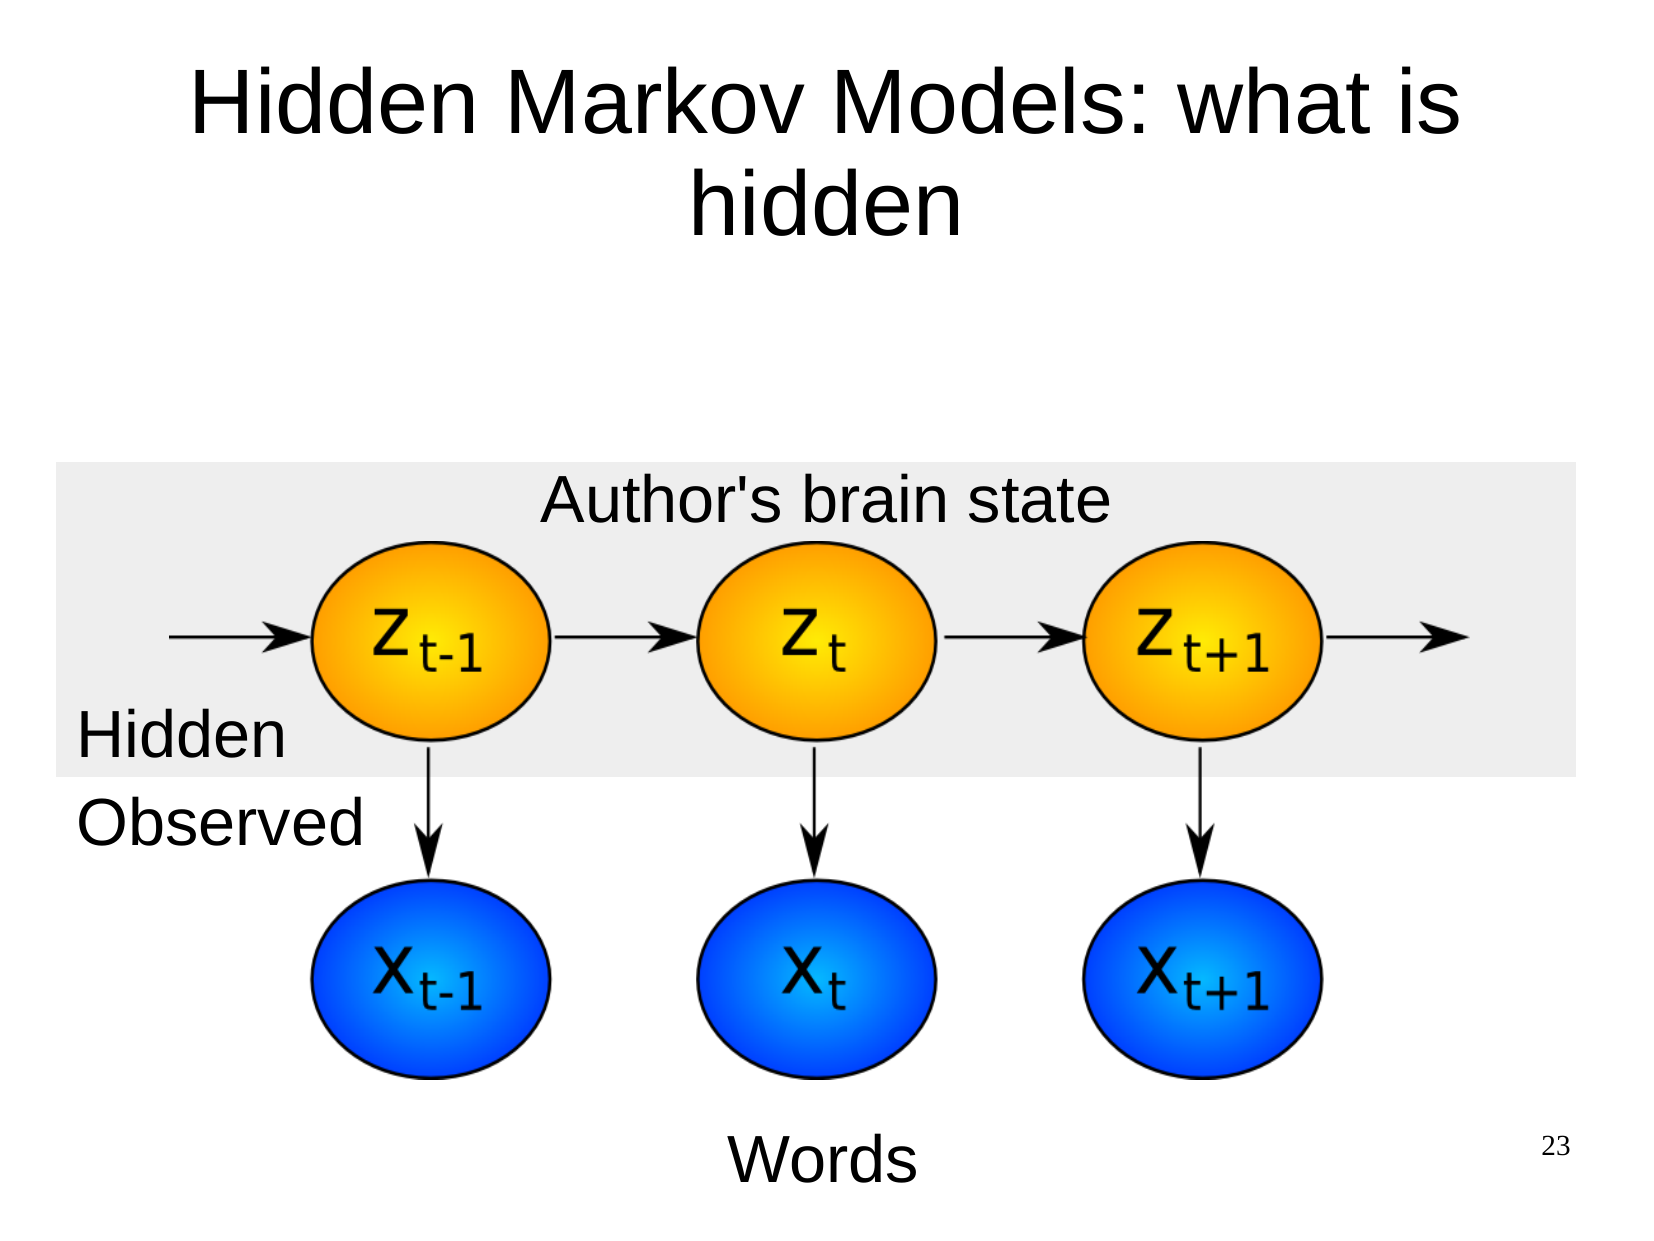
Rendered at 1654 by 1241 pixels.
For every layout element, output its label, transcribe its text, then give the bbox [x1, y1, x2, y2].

text_box Author's brain state [496, 454, 1157, 555]
text_box [55, 461, 496, 778]
text_box Observed [61, 777, 545, 882]
text_box Words [663, 1114, 984, 1205]
title Hidden Markov Models: what is hidden [82, 49, 1571, 257]
text_box [1157, 461, 1577, 778]
picture [169, 541, 1470, 1080]
text_box Hidden [61, 689, 545, 777]
